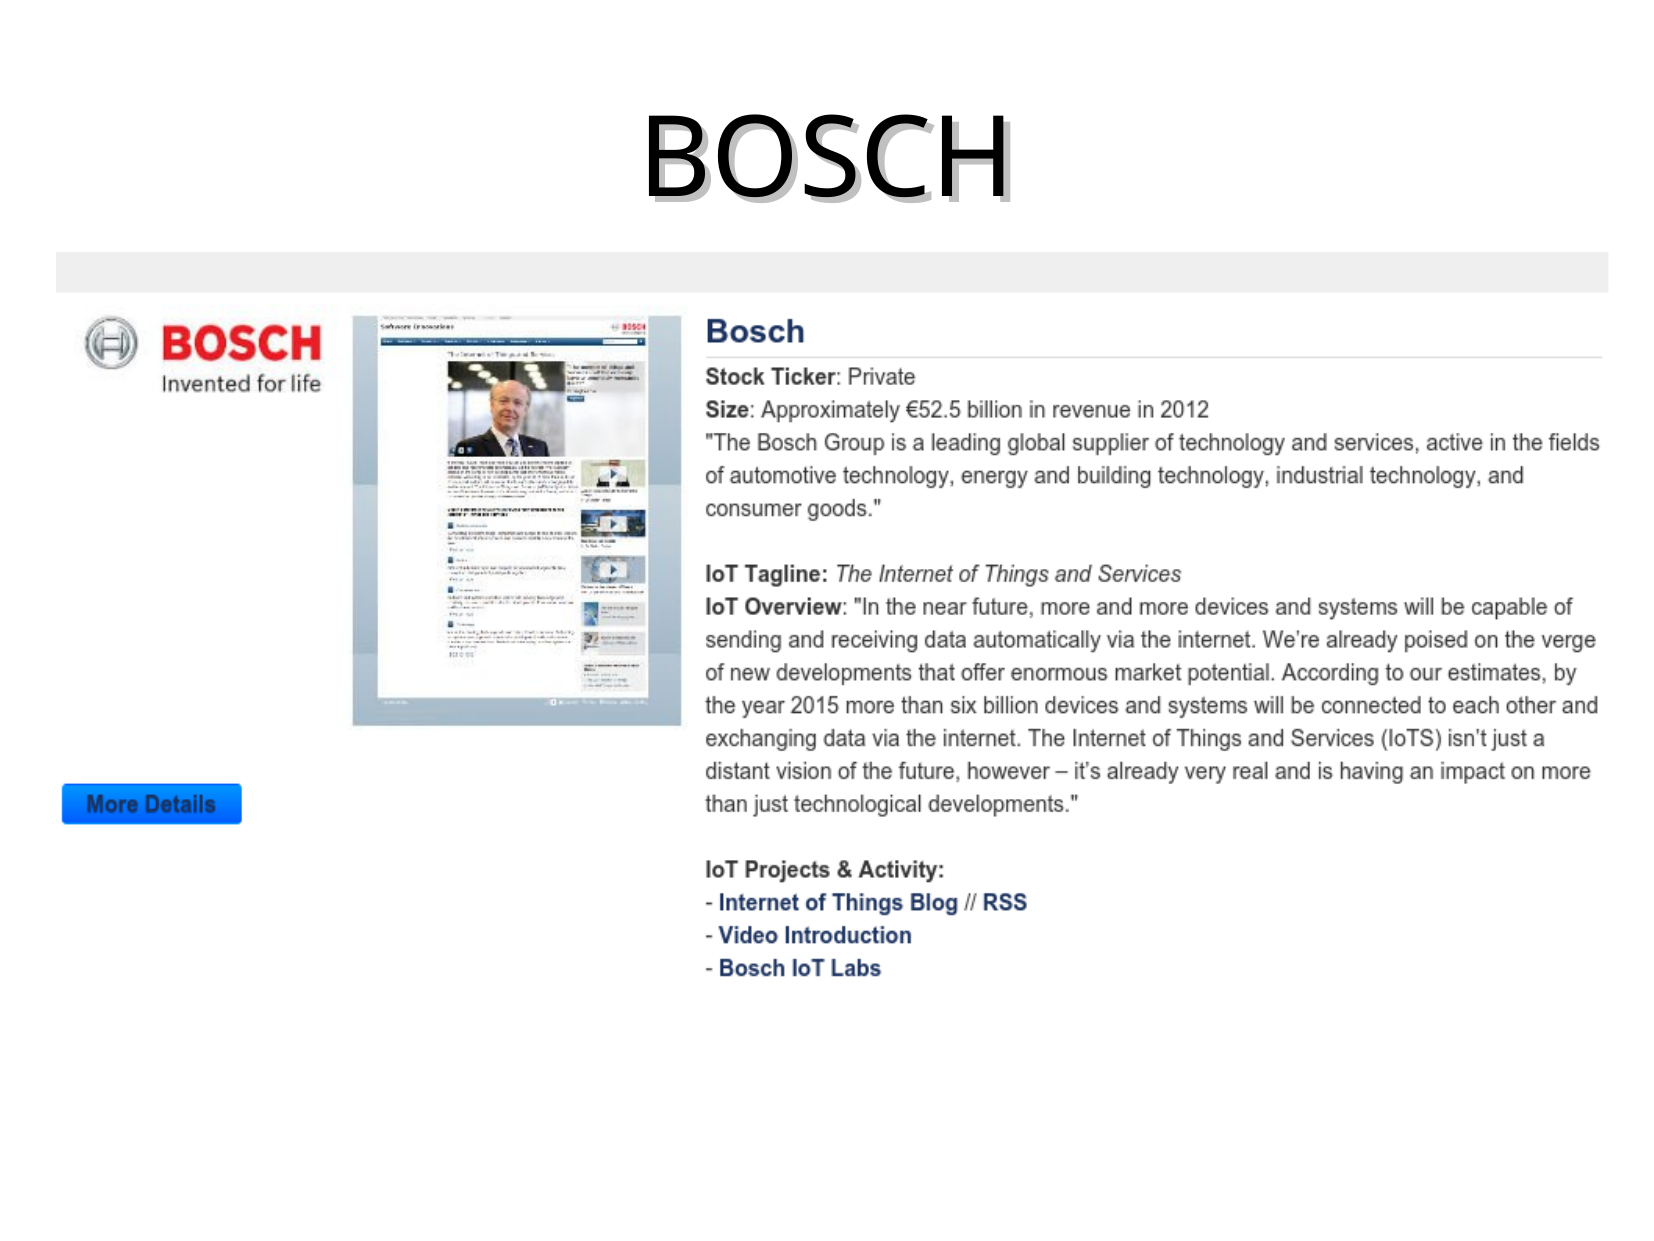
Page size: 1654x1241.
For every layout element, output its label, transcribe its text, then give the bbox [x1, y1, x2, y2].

picture [56, 252, 1632, 1003]
title BOSCH [82, 49, 1571, 252]
